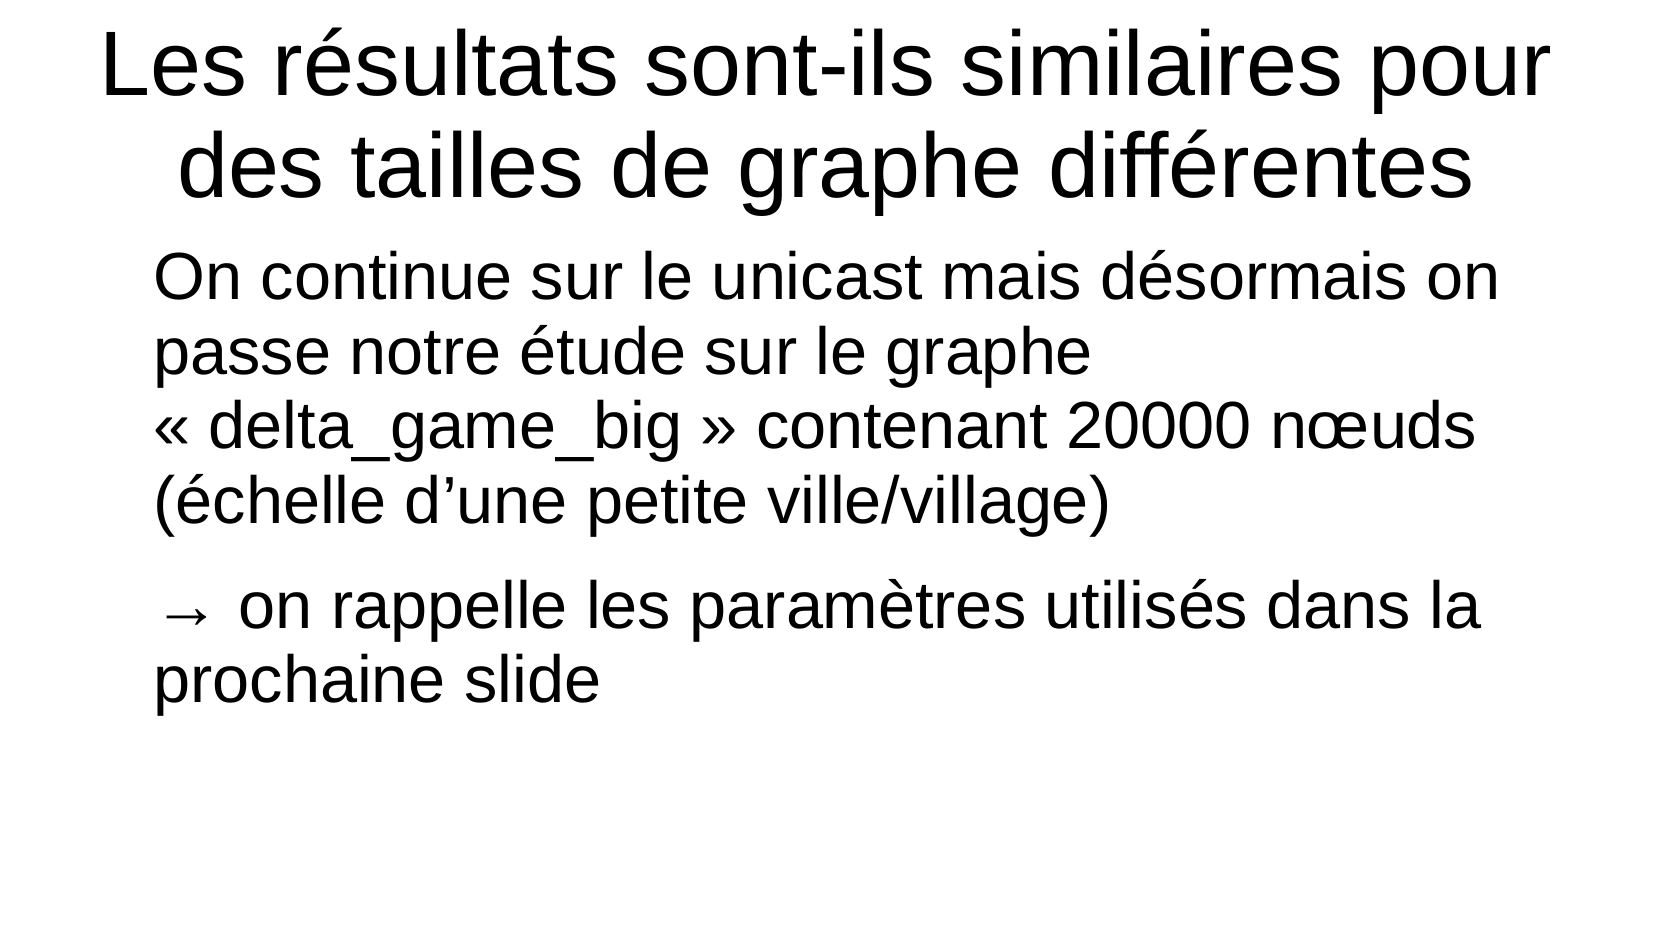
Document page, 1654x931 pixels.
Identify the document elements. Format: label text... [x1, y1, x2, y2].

title Les résultats sont-ils similaires pour des tailles de graphe différentes [82, 12, 1571, 218]
list On continue sur le unicast mais désormais on passe notre étude sur le graphe « delta_game_big » contenant 20000 nœuds (échelle d’une petite ville/village) → on rappelle les paramètres utilisés dans la prochaine slide [82, 238, 1571, 779]
